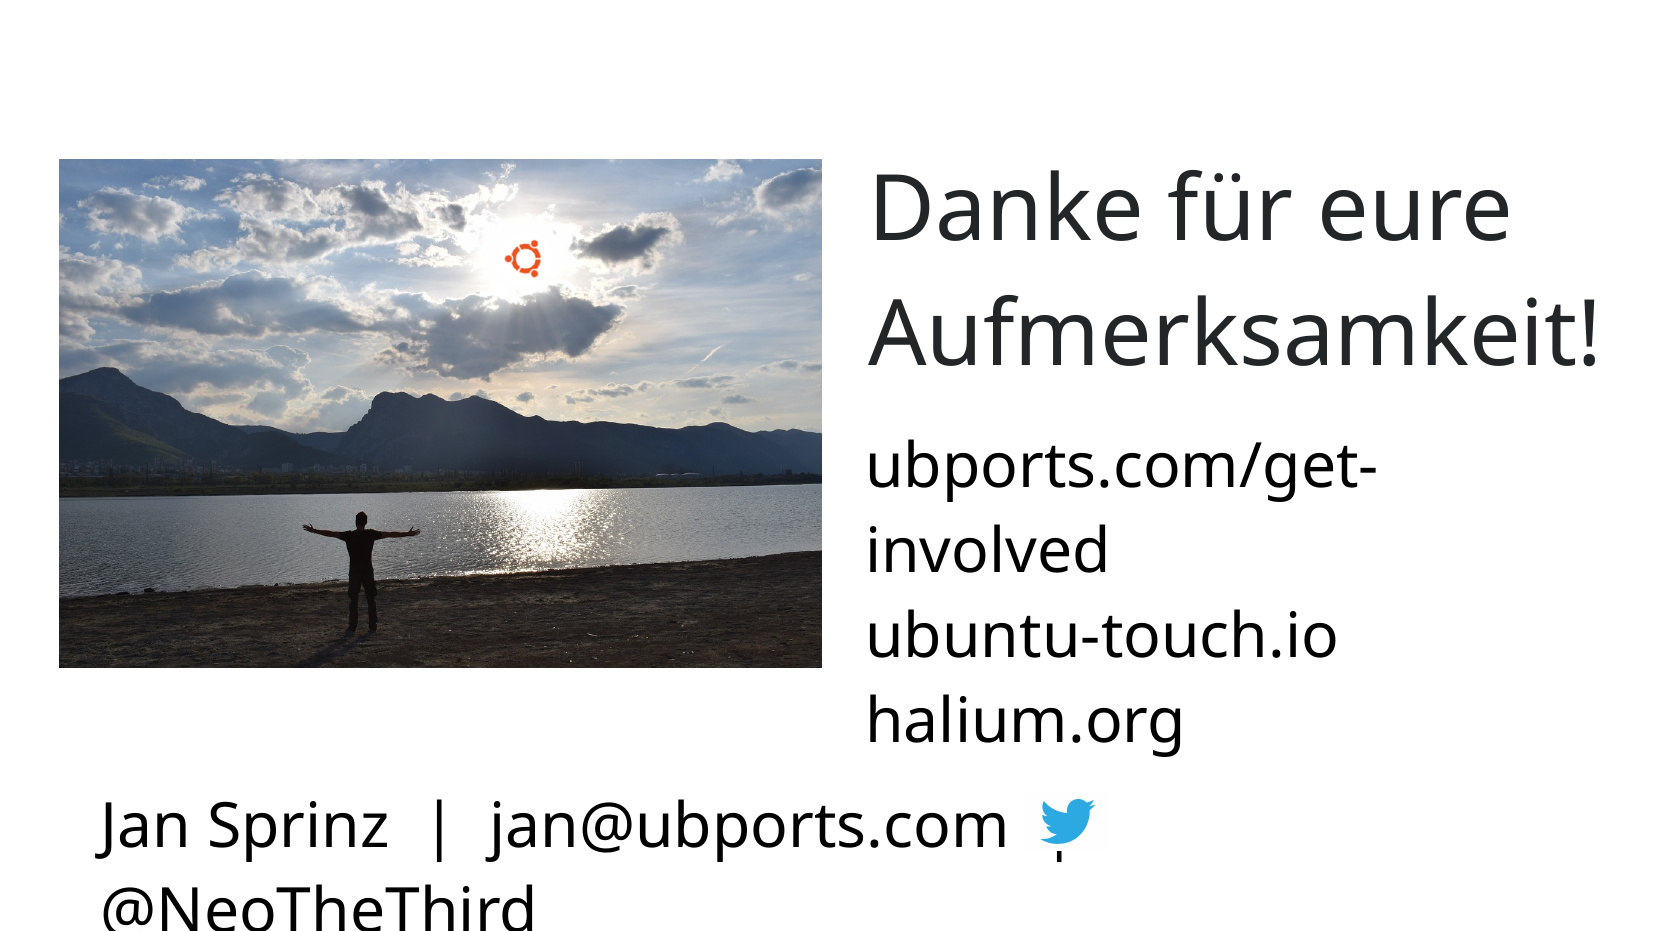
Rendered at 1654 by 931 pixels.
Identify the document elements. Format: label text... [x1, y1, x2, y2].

title Danke für eure Aufmerksamkeit! [868, 153, 1636, 383]
text_box Jan Sprinz | jan@ubports.com | @NeoTheThird [85, 773, 1568, 869]
picture [1024, 791, 1111, 851]
picture [59, 159, 822, 668]
text_box ubports.com/get-involved ubuntu-touch.io halium.org [850, 413, 1619, 638]
